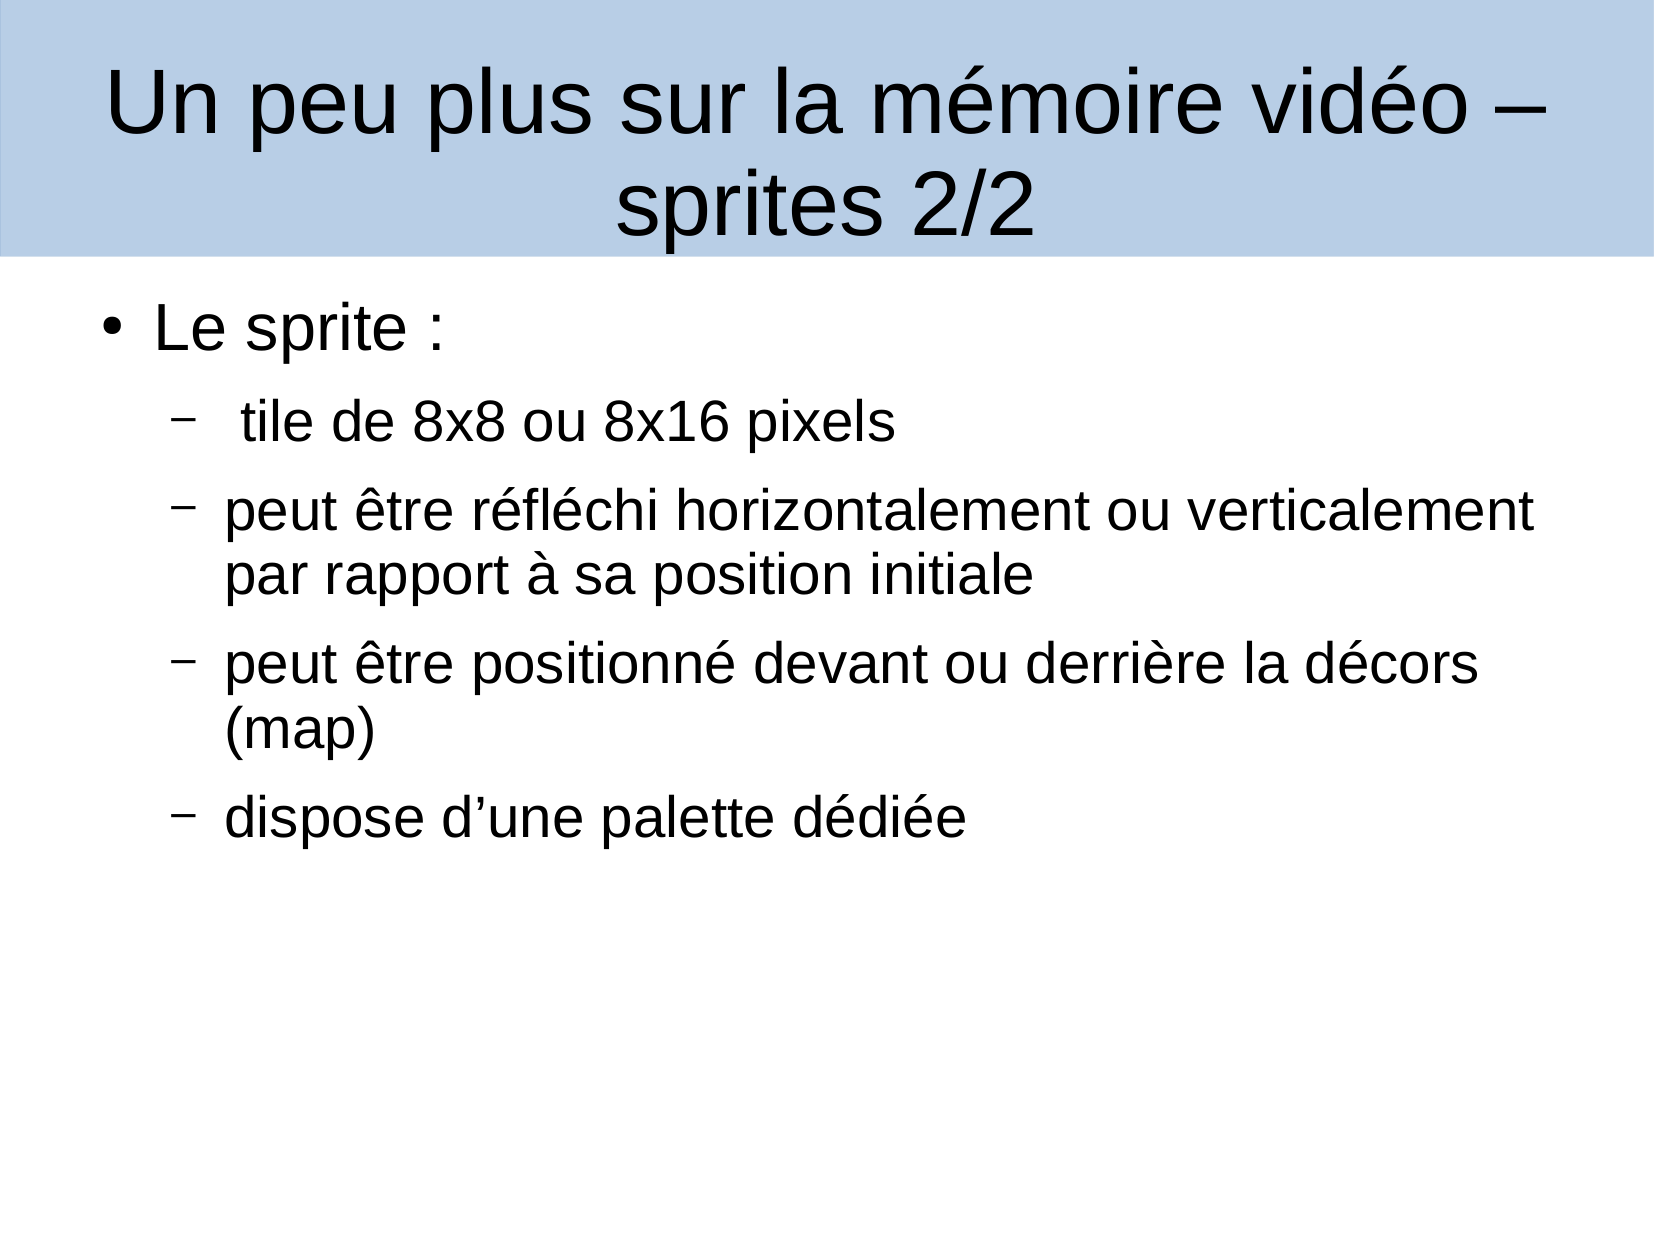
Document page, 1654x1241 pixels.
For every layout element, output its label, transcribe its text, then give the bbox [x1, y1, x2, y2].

title Un peu plus sur la mémoire vidéo – sprites 2/2 [82, 49, 1571, 257]
list Le sprite : tile de 8x8 ou 8x16 pixels peut être réfléchi horizontalement ou verticalement par rapport à sa position initiale peut être positionné devant ou derrière la décors (map) dispose d’une palette dédiée [82, 290, 1571, 1010]
